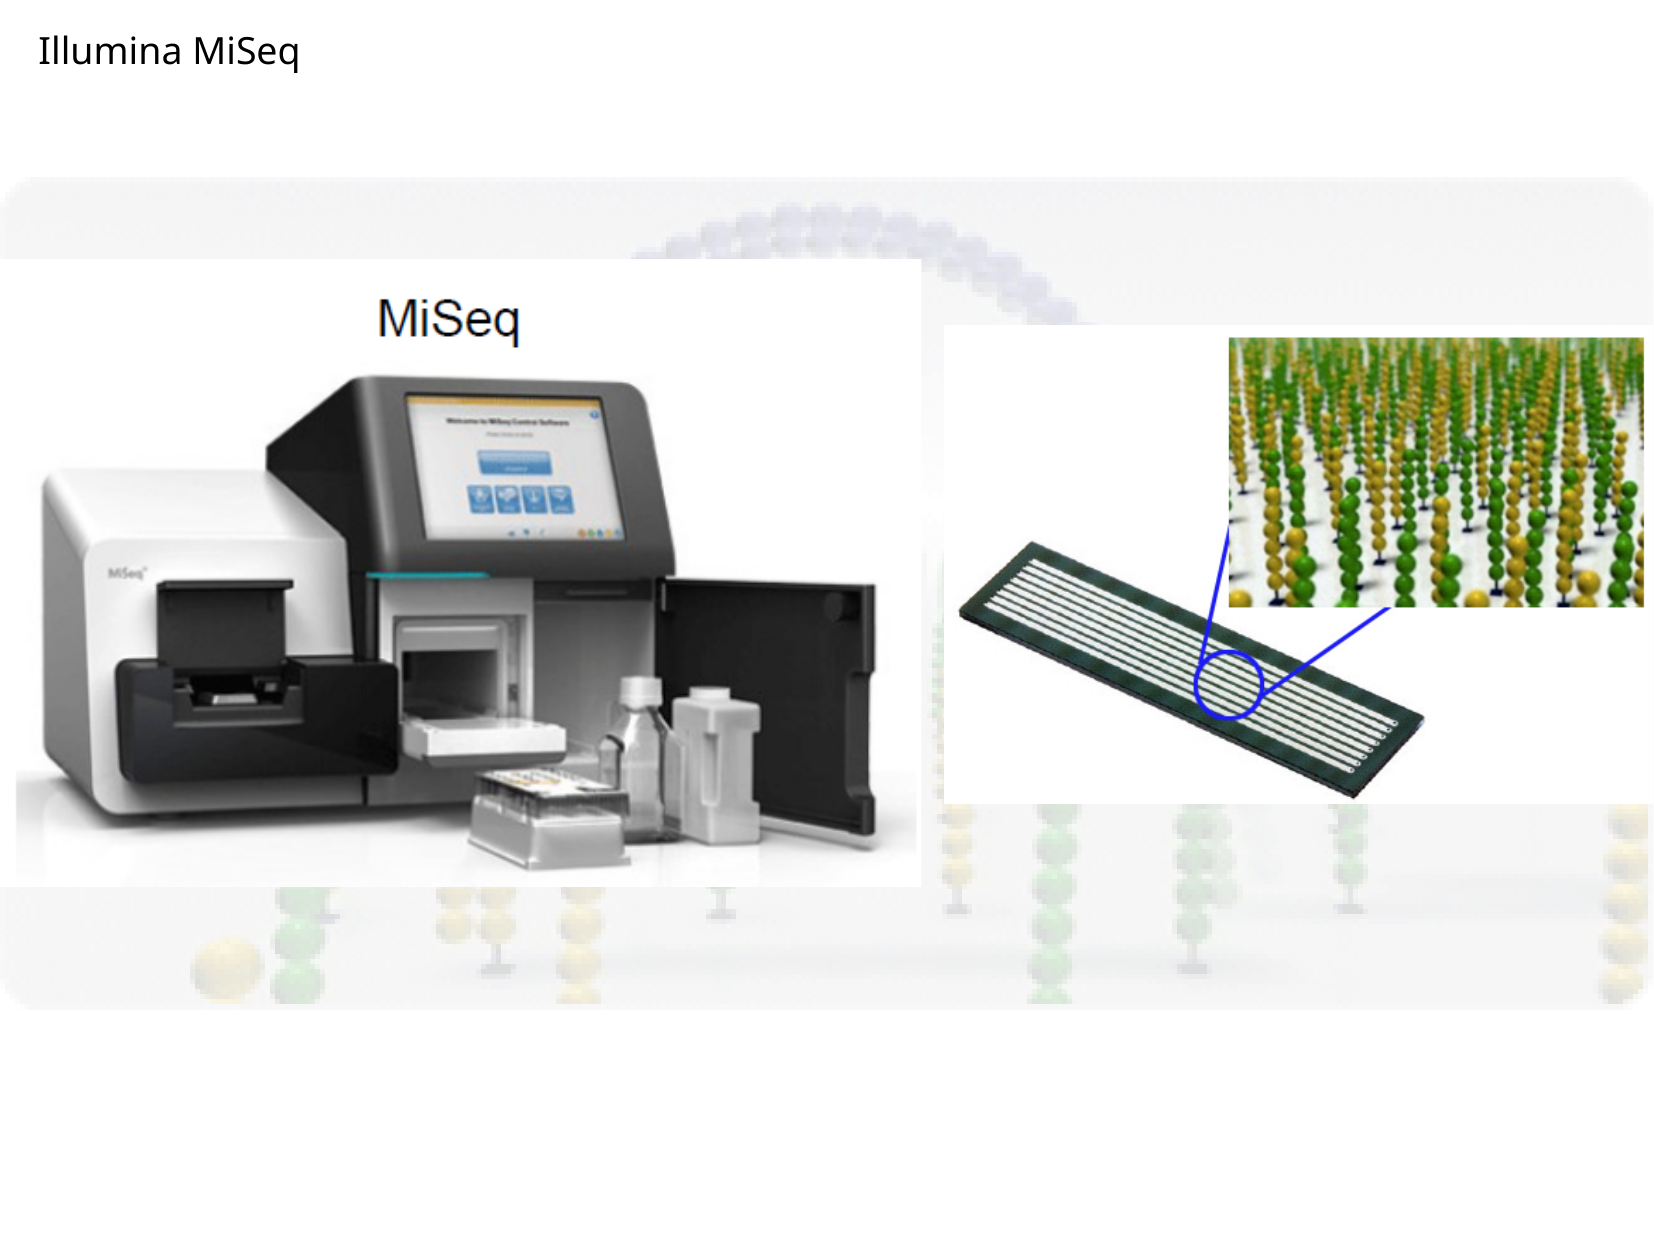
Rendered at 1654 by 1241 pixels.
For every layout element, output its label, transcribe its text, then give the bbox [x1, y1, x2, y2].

picture [0, 259, 922, 887]
picture [944, 325, 1654, 804]
text_box Illumina MiSeq [23, 16, 339, 92]
text_box [0, 0, 1654, 1241]
